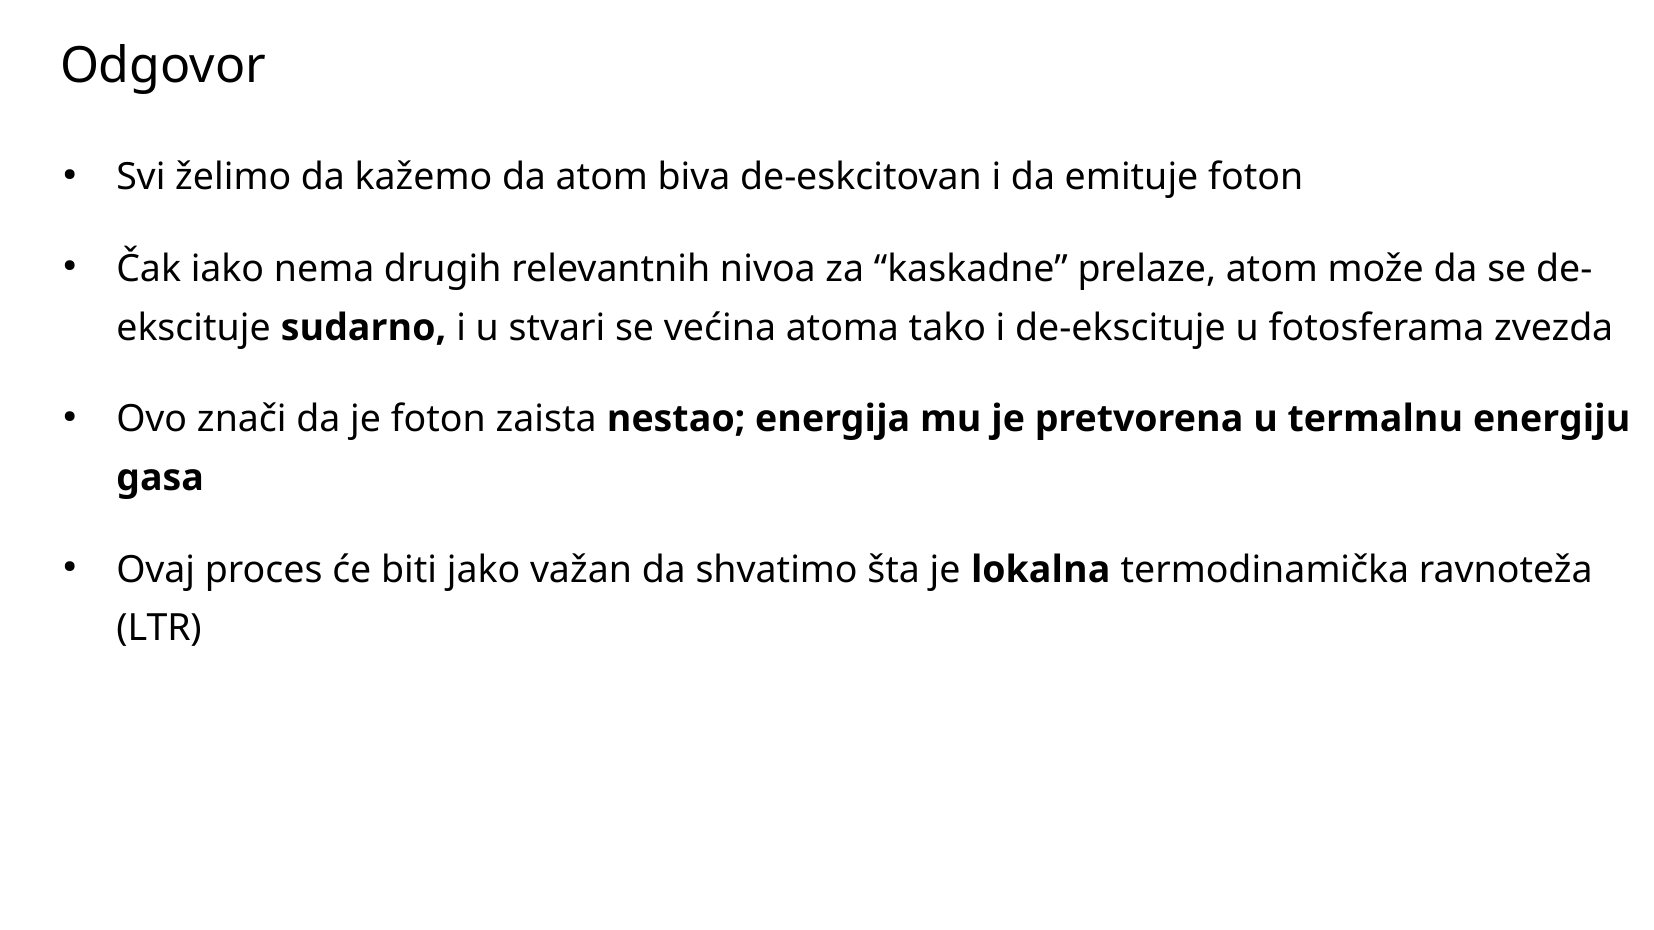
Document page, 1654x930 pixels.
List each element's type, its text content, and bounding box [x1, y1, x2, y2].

list Svi želimo da kažemo da atom biva de-eskcitovan i da emituje foton Čak iako nema drugih relevantnih nivoa za “kaskadne” prelaze, atom može da se de-ekscituje sudarno, i u stvari se većina atoma tako i de-ekscituje u fotosferama zvezda Ovo znači da je foton zaista nestao; energija mu je pretvorena u termalnu energiju gasa Ovaj proces će biti jako važan da shvatimo šta je lokalna termodinamička ravnoteža (LTR) [45, 149, 1635, 880]
title Odgovor [59, 13, 1648, 113]
